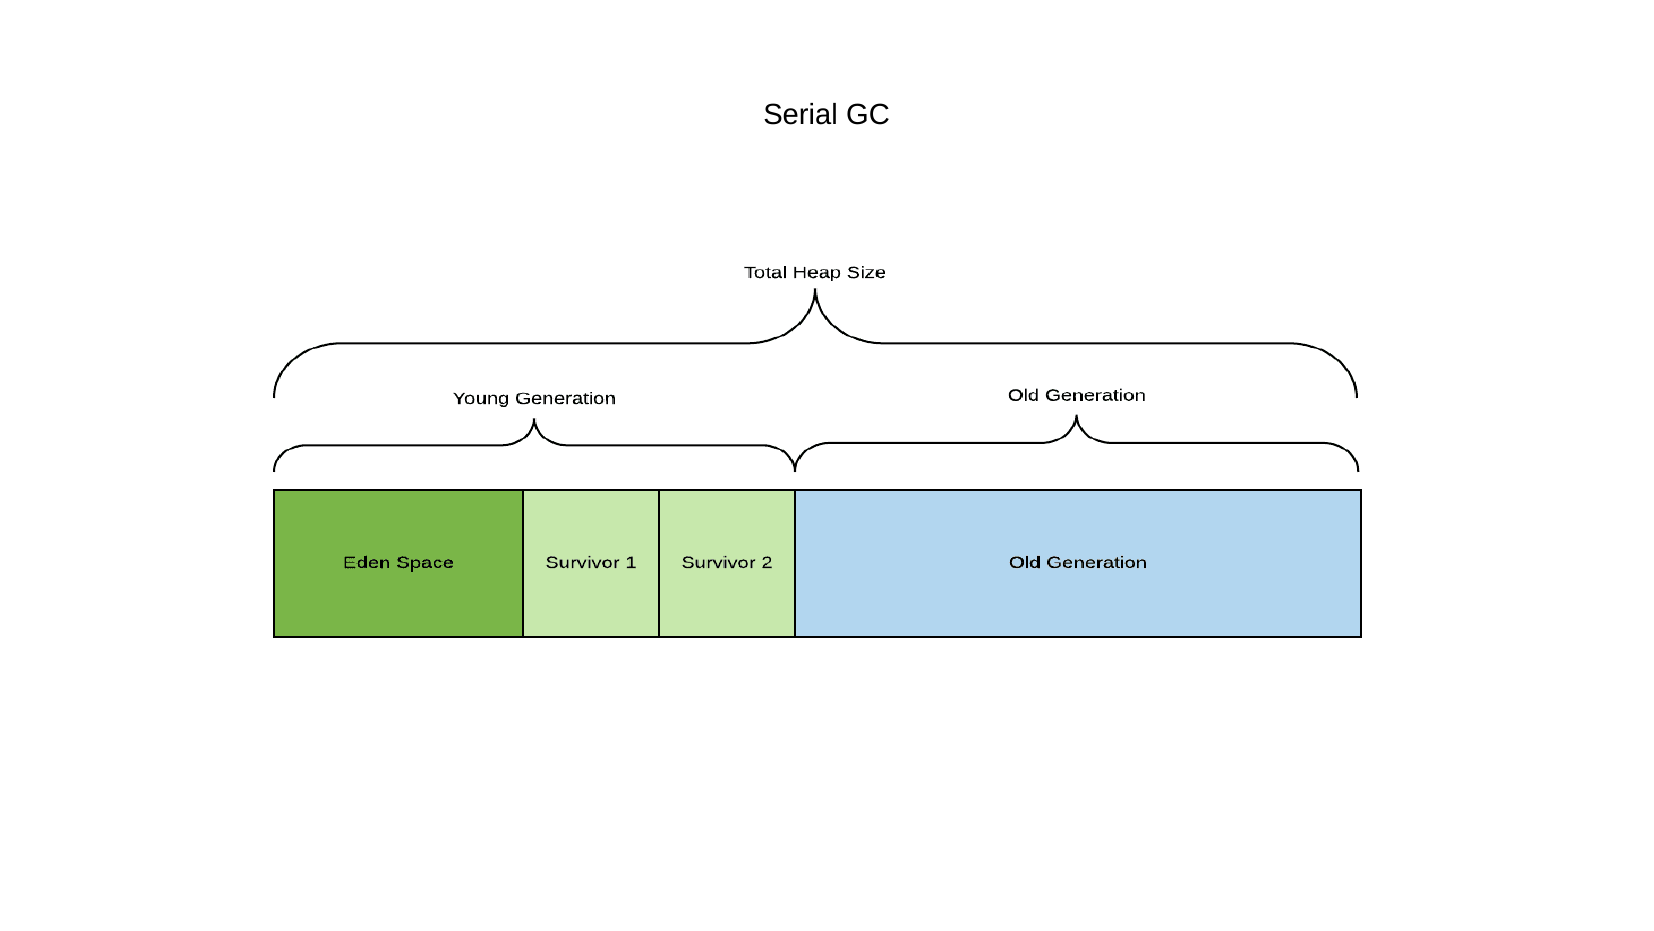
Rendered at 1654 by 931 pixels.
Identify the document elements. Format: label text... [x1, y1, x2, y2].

picture [195, 224, 1441, 676]
title Serial GC [82, 37, 1571, 193]
